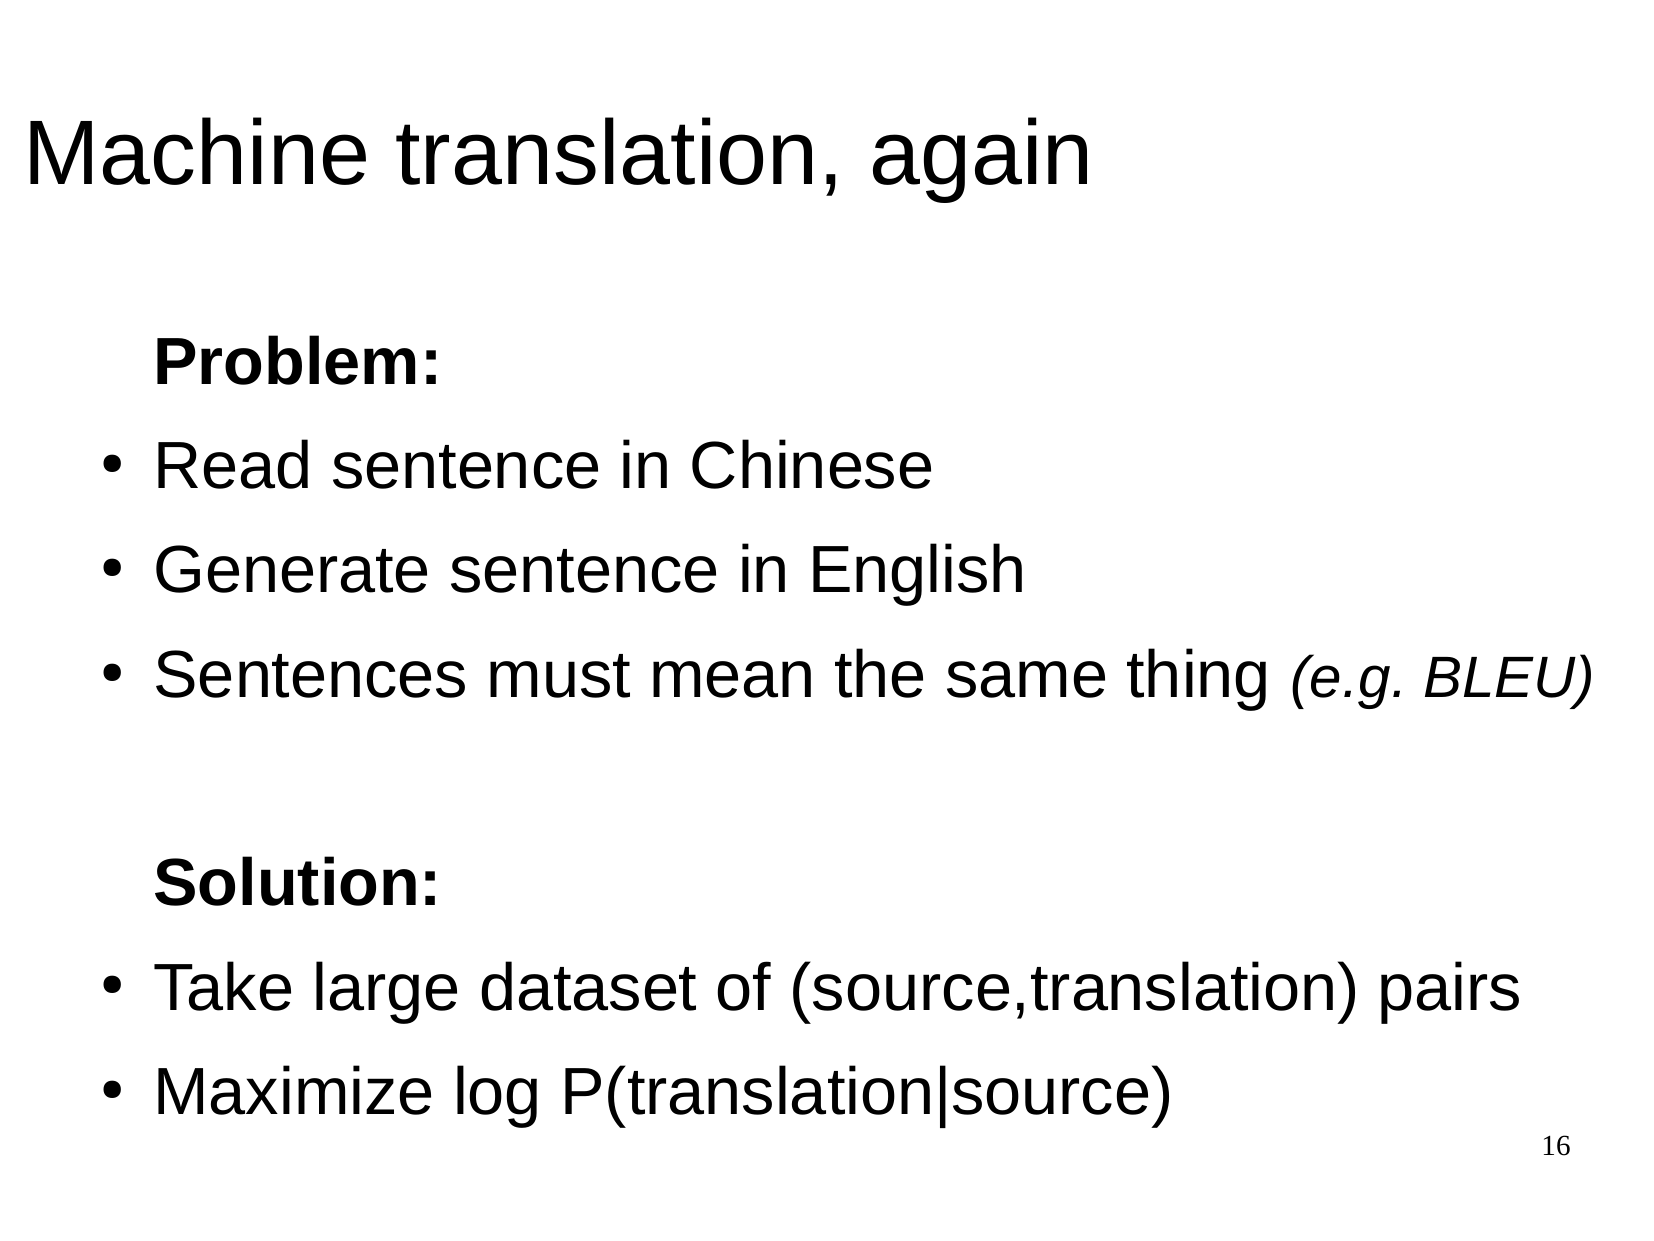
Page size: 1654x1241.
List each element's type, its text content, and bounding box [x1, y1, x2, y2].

list Problem: Read sentence in Chinese Generate sentence in English Sentences must mean the same thing (e.g. BLEU) Solution: Take large dataset of (source,translation) pairs Maximize log P(translation|source) [82, 323, 1654, 1241]
title Machine translation, again [23, 49, 1512, 257]
